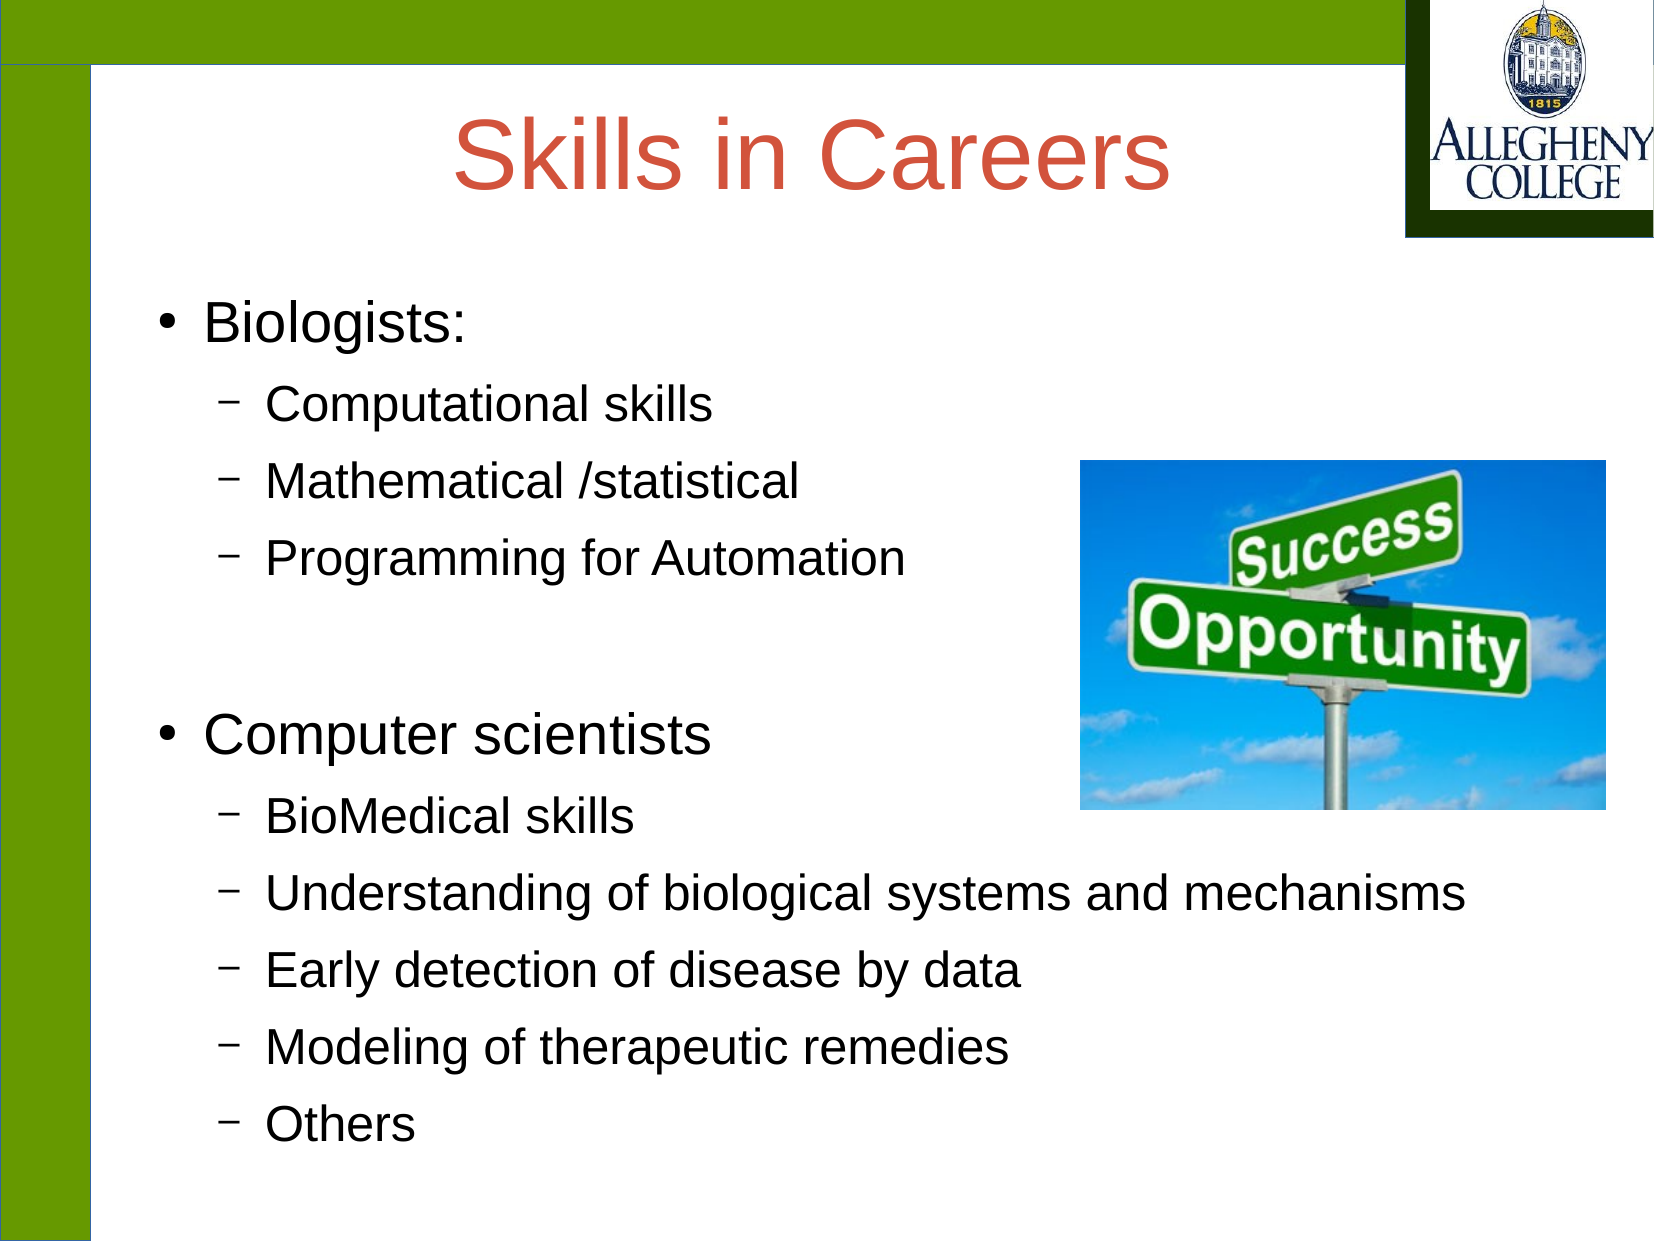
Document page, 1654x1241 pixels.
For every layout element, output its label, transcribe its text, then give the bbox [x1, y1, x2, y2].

text_box [0, 0, 1654, 1241]
picture [1080, 460, 1606, 811]
picture [1141, 715, 1157, 721]
picture [1430, 0, 1654, 210]
text_box Skills in Careers [361, 91, 1264, 267]
list Biologists: Computational skills Mathematical /statistical Programming for Automation Computer scientists BioMedical skills Understanding of biological systems and mechanisms Early detection of disease by data Modeling of therapeutic remedies Others [141, 290, 1630, 1156]
